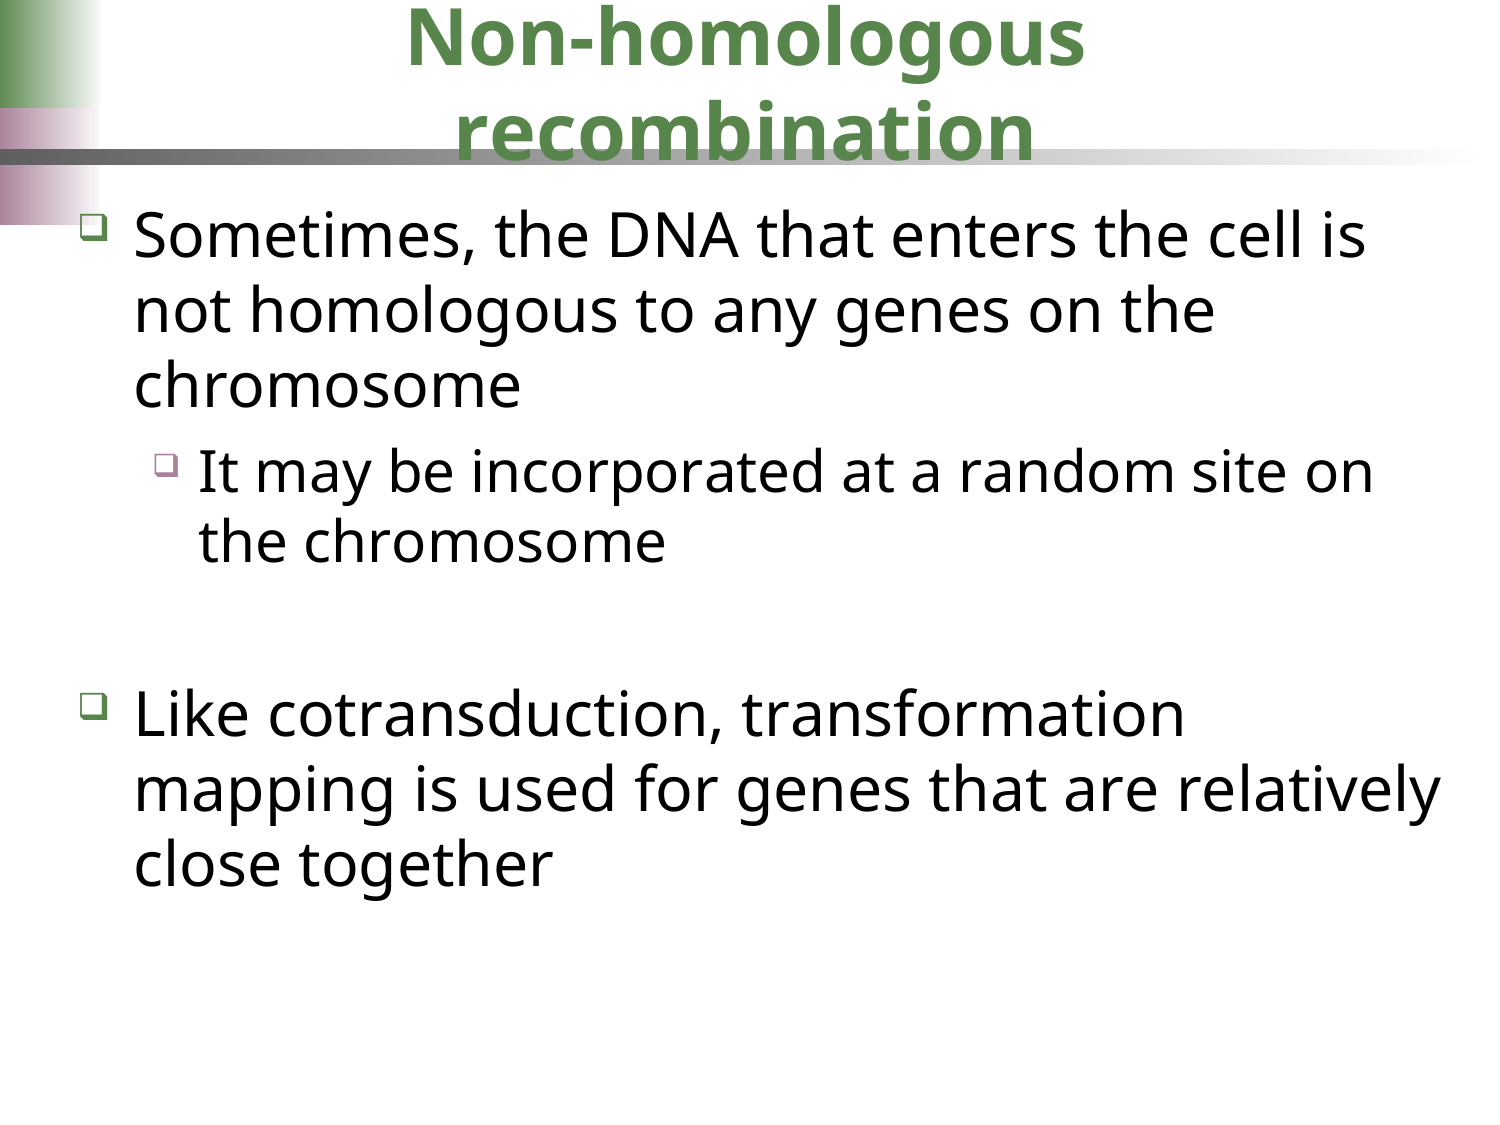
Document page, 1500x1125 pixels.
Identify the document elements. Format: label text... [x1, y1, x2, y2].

title Non-homologous recombination [133, 24, 1359, 138]
list Sometimes, the DNA that enters the cell is not homologous to any genes on the chromosome It may be incorporated at a random site on the chromosome Like cotransduction, transformation mapping is used for genes that are relatively close together [62, 187, 1463, 1075]
